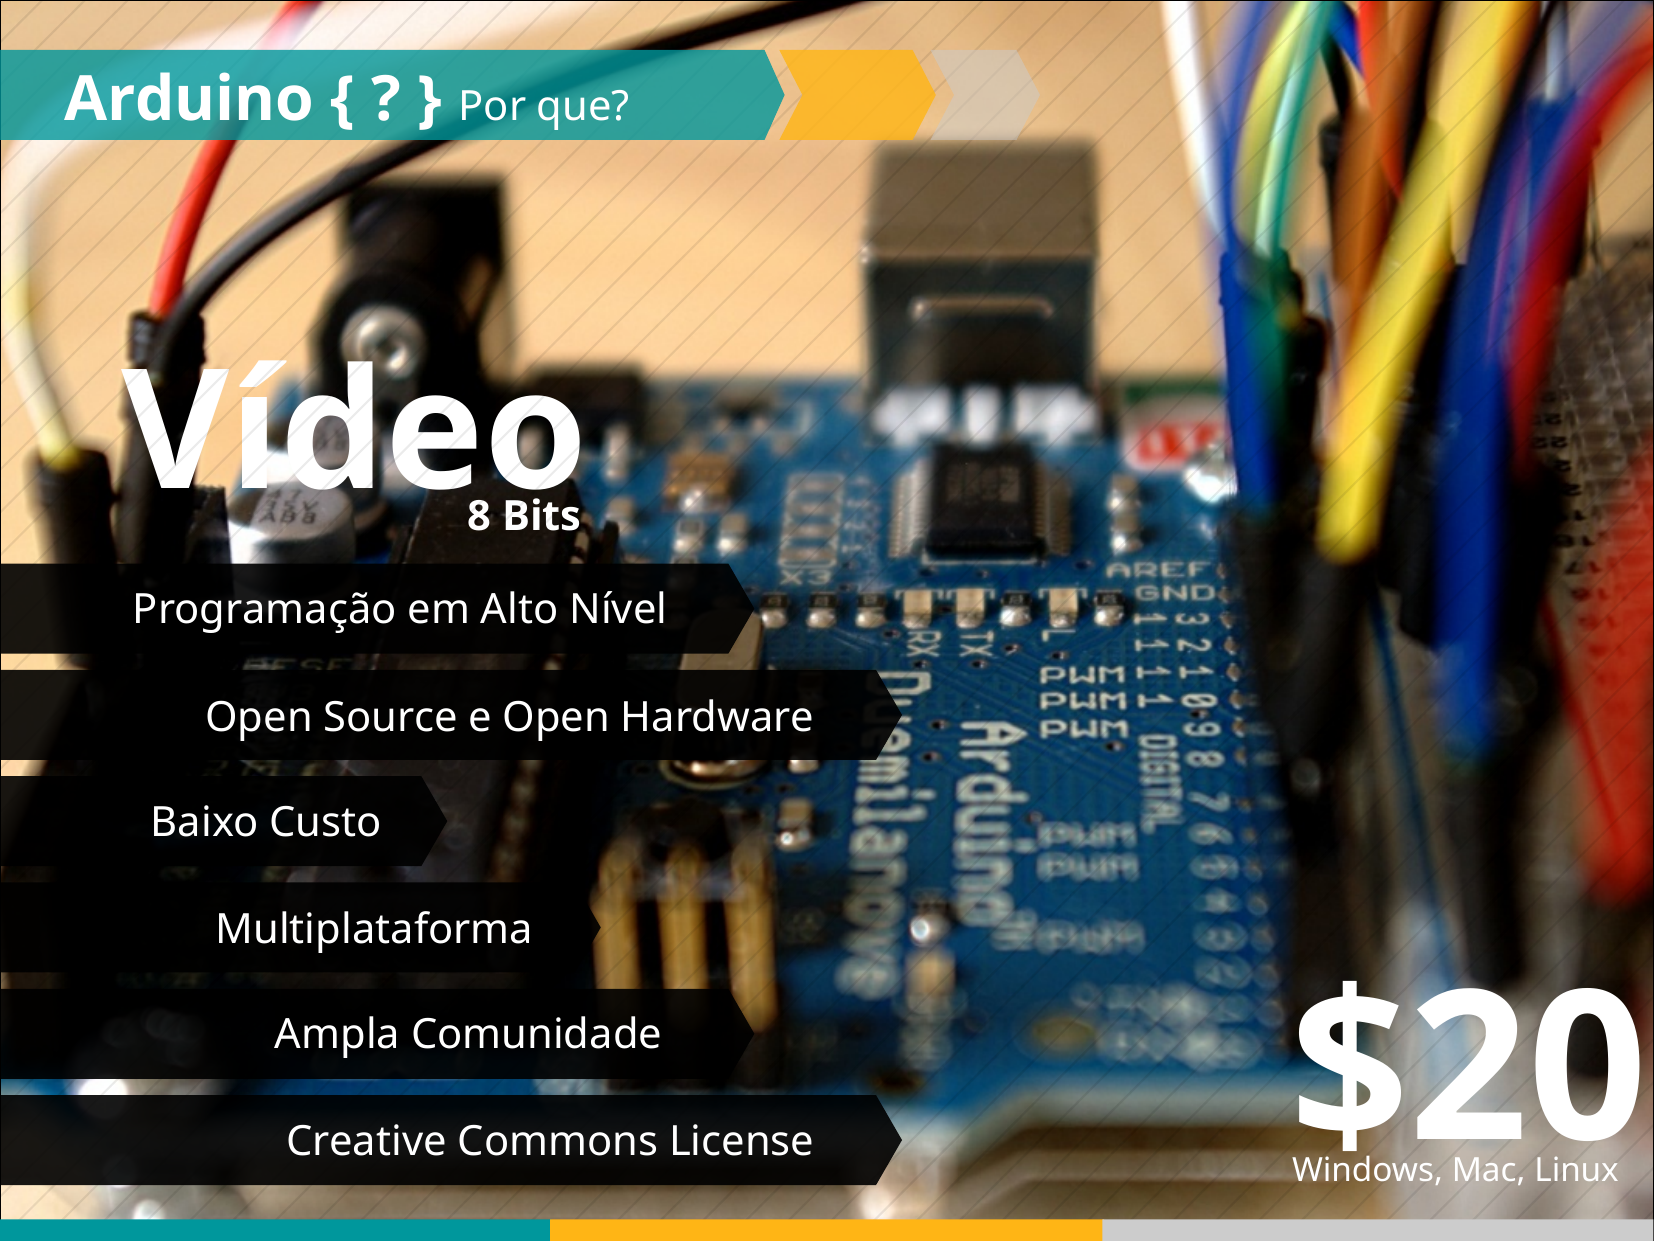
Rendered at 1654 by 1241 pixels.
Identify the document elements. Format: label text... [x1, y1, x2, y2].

text_box Open Source e Open Hardware [190, 679, 875, 746]
text_box Windows, Mac, Linux [1277, 1138, 1654, 1205]
text_box Ampla Comunidade [259, 996, 886, 1063]
text_box $20 [1275, 909, 1654, 1191]
text_box Baixo Custo [135, 784, 609, 851]
text_box Creative Commons License [271, 1102, 956, 1170]
text_box [0, 0, 1654, 1241]
text_box Multiplataforma [200, 891, 827, 959]
text_box Programação em Alto Nível [118, 571, 896, 638]
text_box Arduino { ? } Por que? [49, 32, 667, 144]
